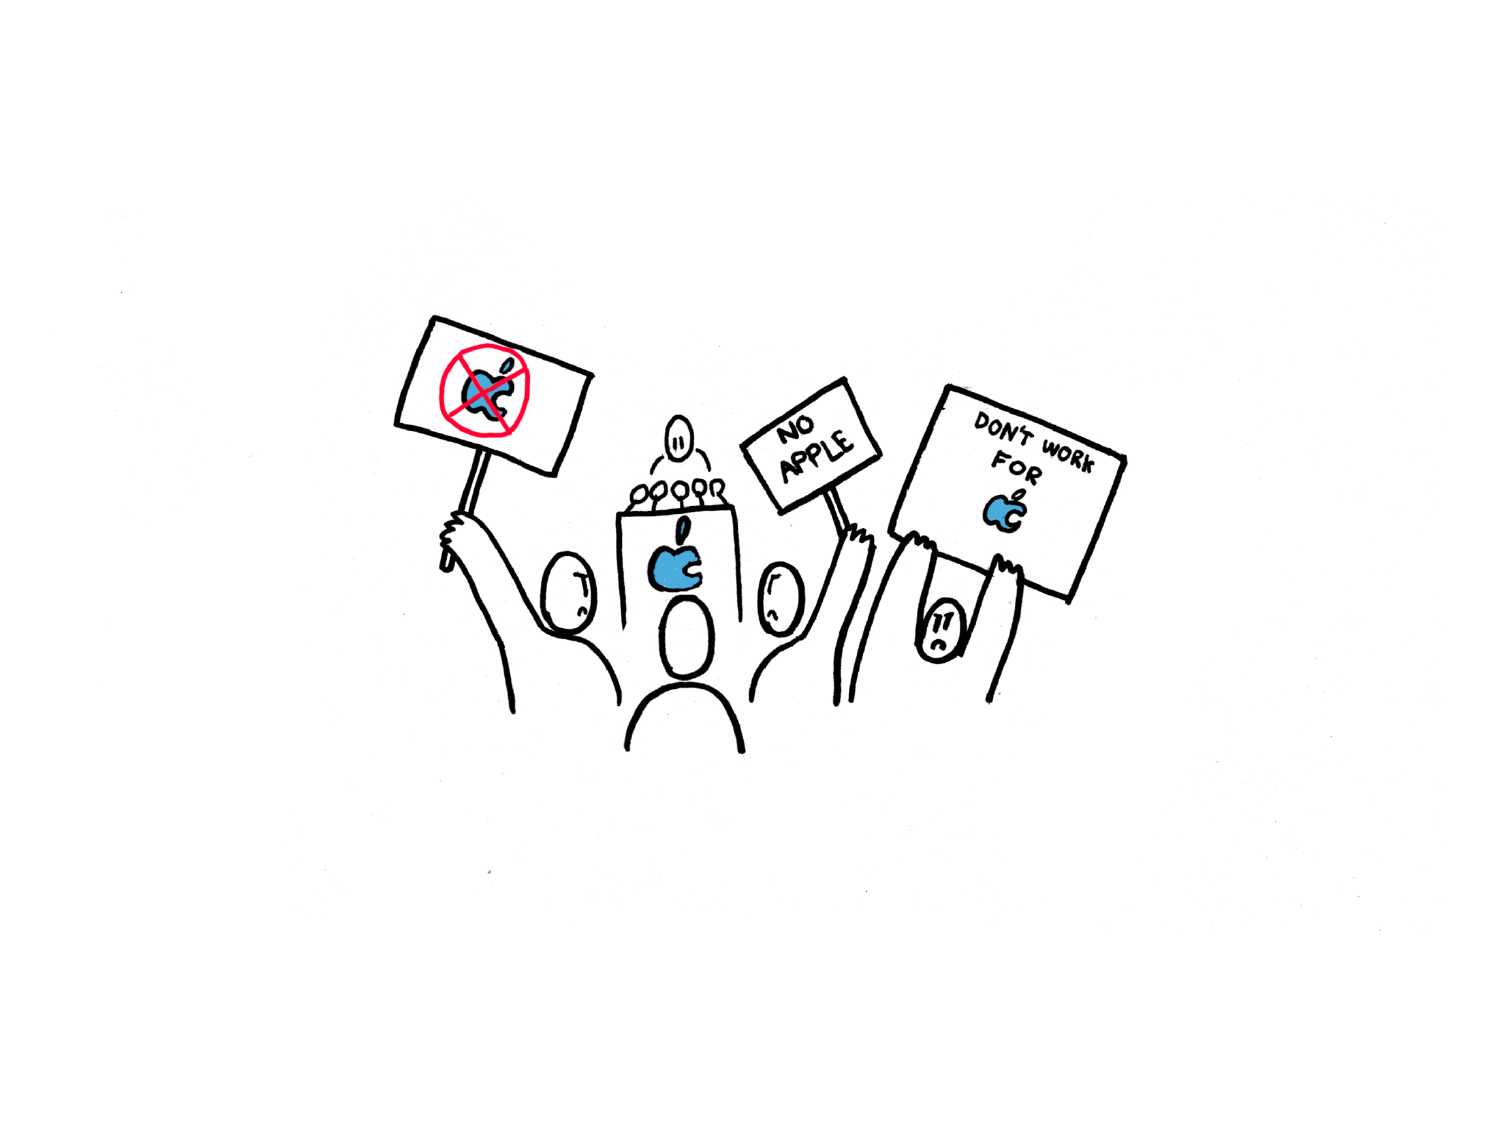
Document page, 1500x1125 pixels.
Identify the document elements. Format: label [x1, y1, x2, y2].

picture [53, 194, 1447, 931]
